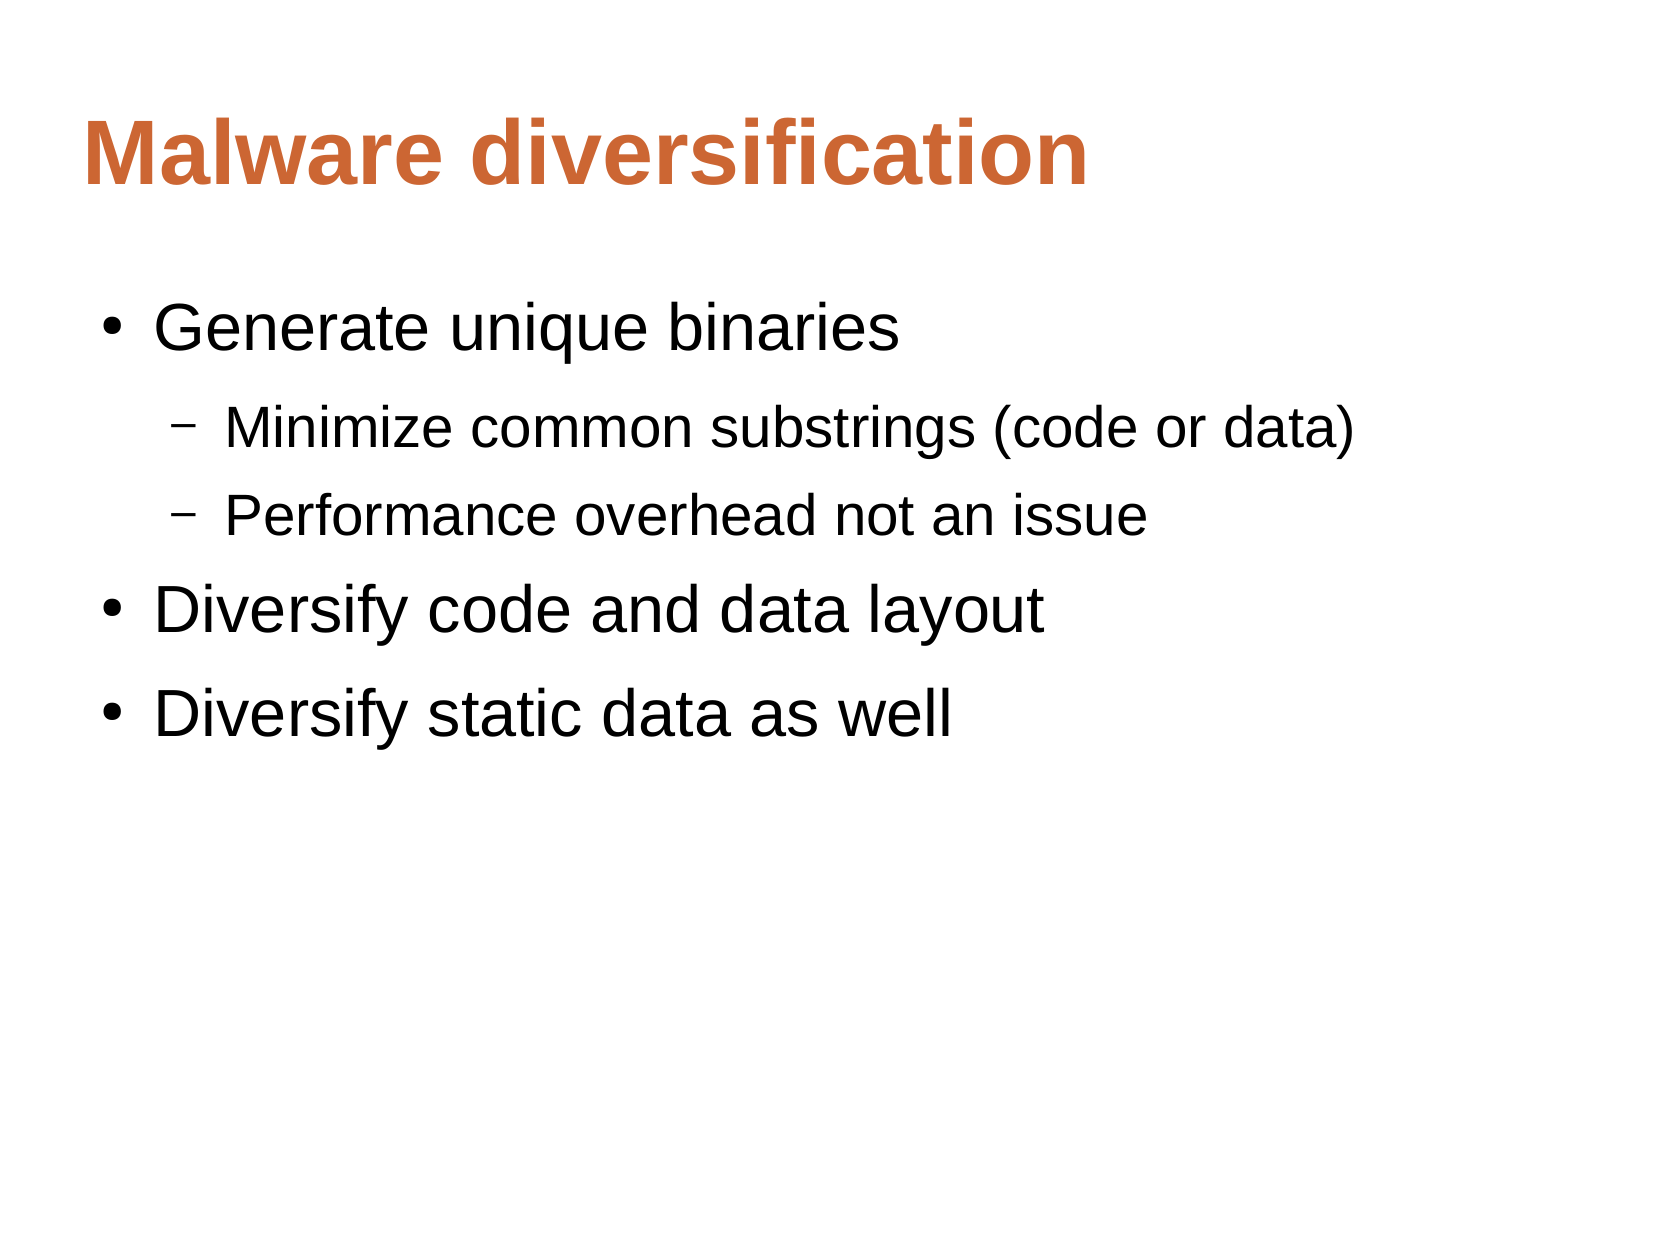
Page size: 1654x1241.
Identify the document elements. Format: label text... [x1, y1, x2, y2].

title Malware diversification [82, 49, 1571, 257]
list Generate unique binaries Minimize common substrings (code or data) Performance overhead not an issue Diversify code and data layout Diversify static data as well [82, 290, 1571, 1081]
